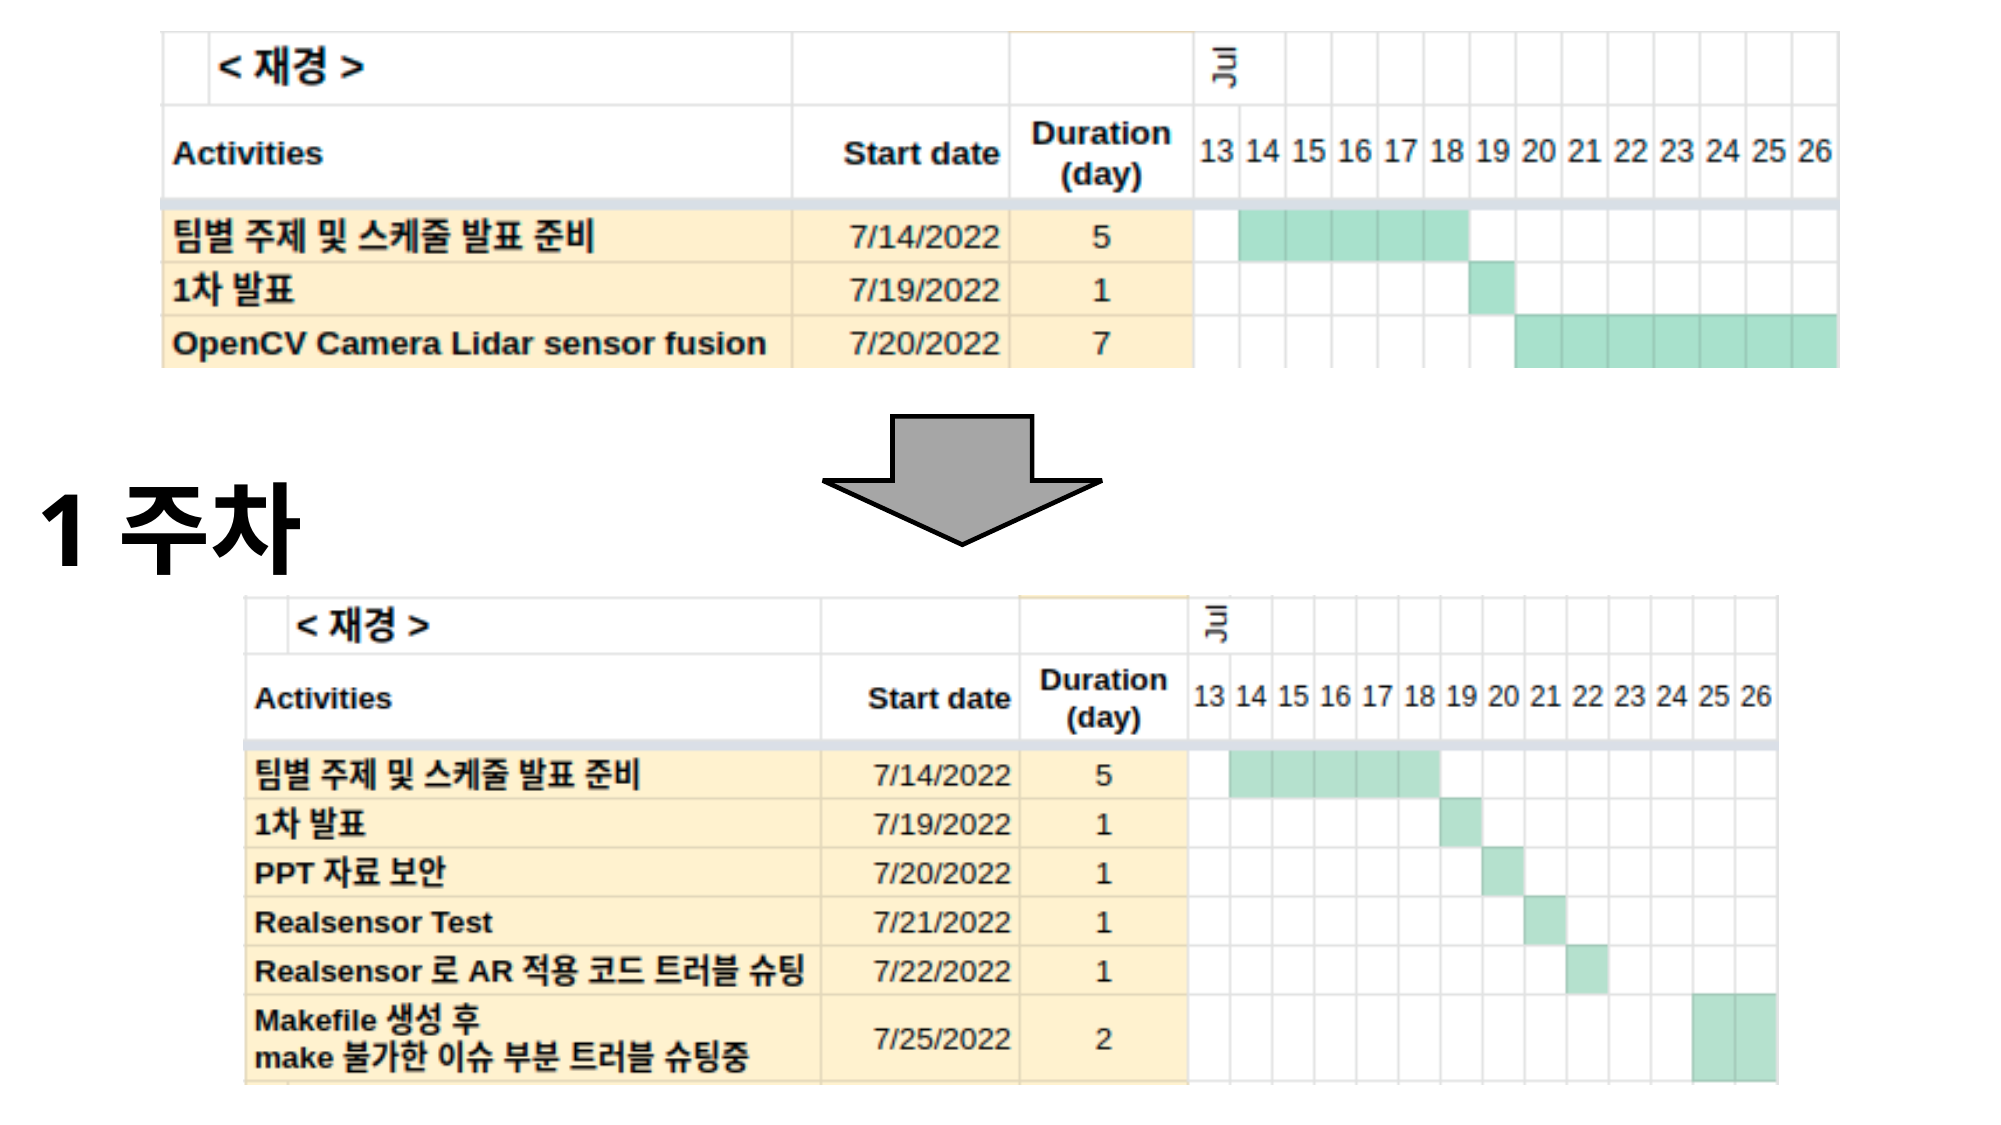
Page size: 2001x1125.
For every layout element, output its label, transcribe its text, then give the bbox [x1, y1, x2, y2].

picture [243, 595, 1779, 1085]
text_box 1주차 [21, 459, 333, 596]
picture [160, 31, 1840, 368]
text_box [822, 416, 1103, 545]
